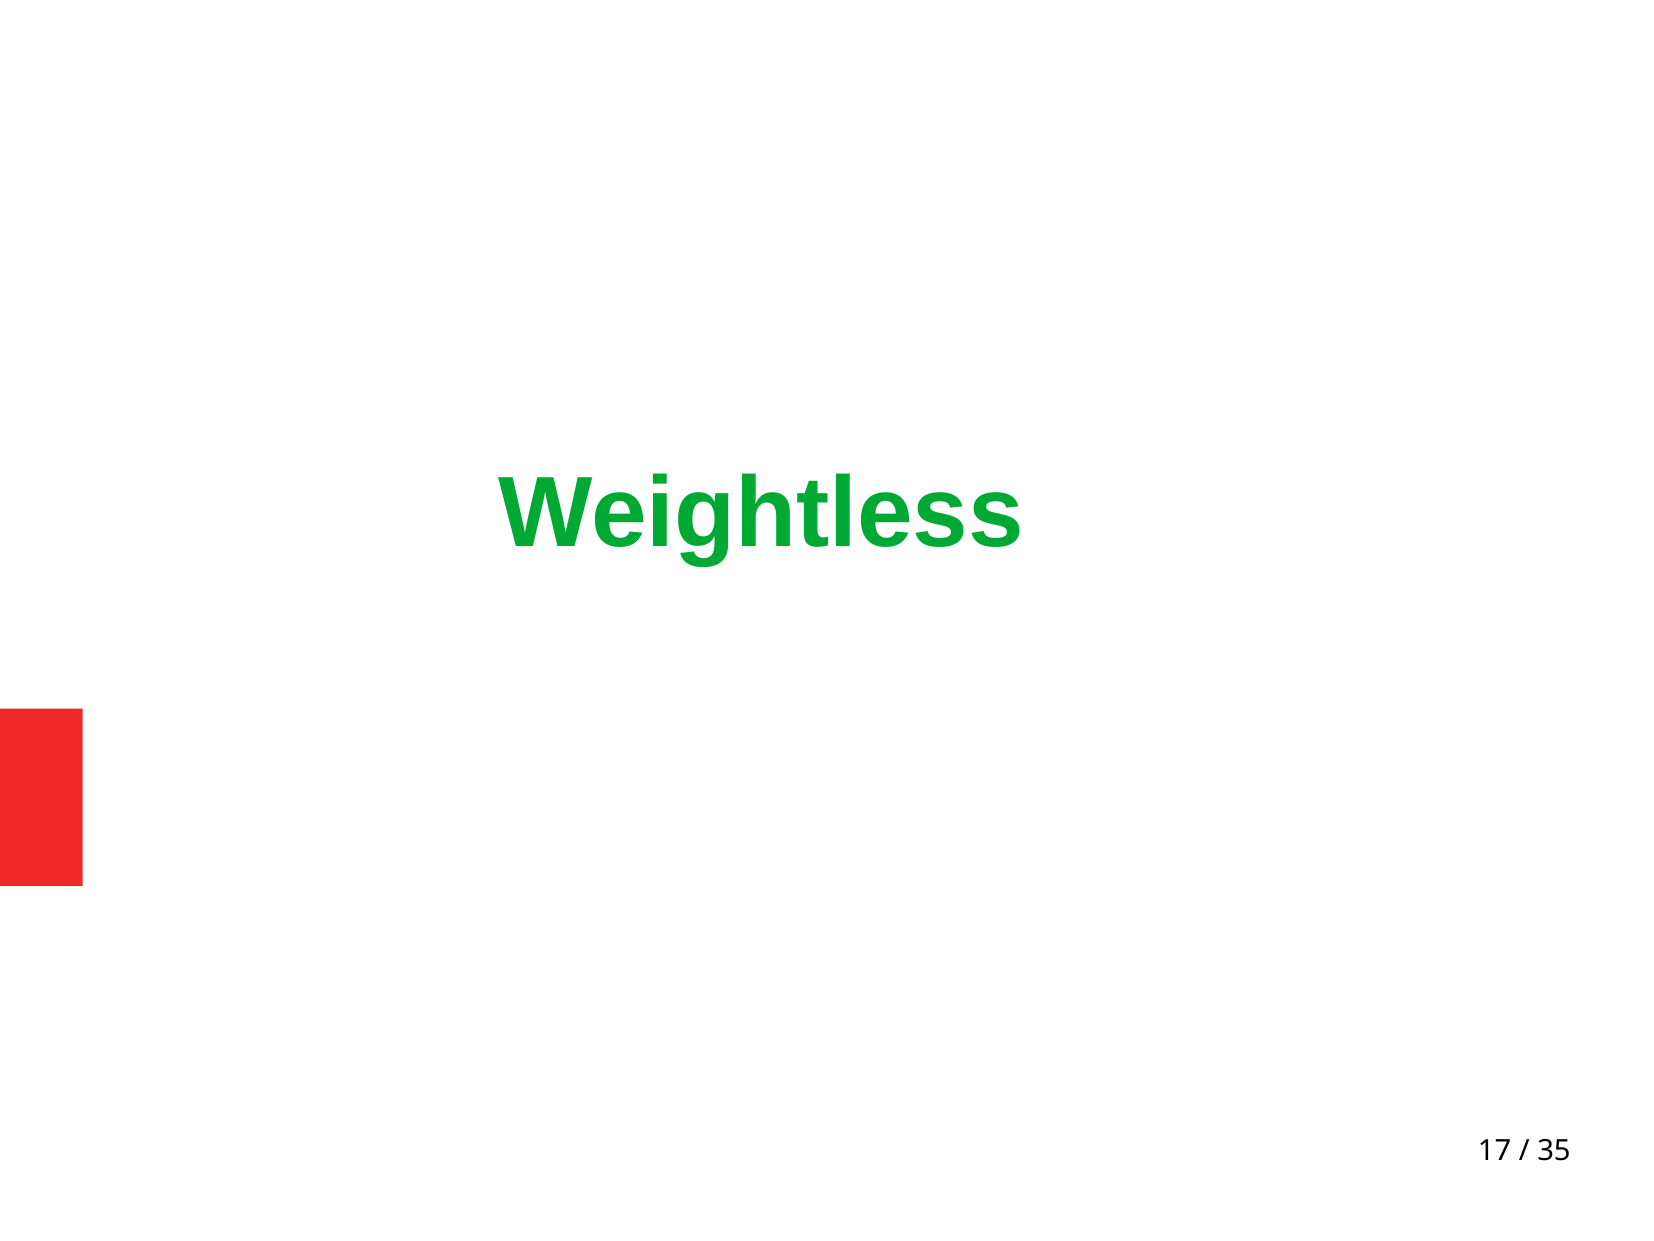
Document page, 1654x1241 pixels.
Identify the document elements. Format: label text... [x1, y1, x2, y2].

text_box Weightless [484, 448, 1123, 709]
